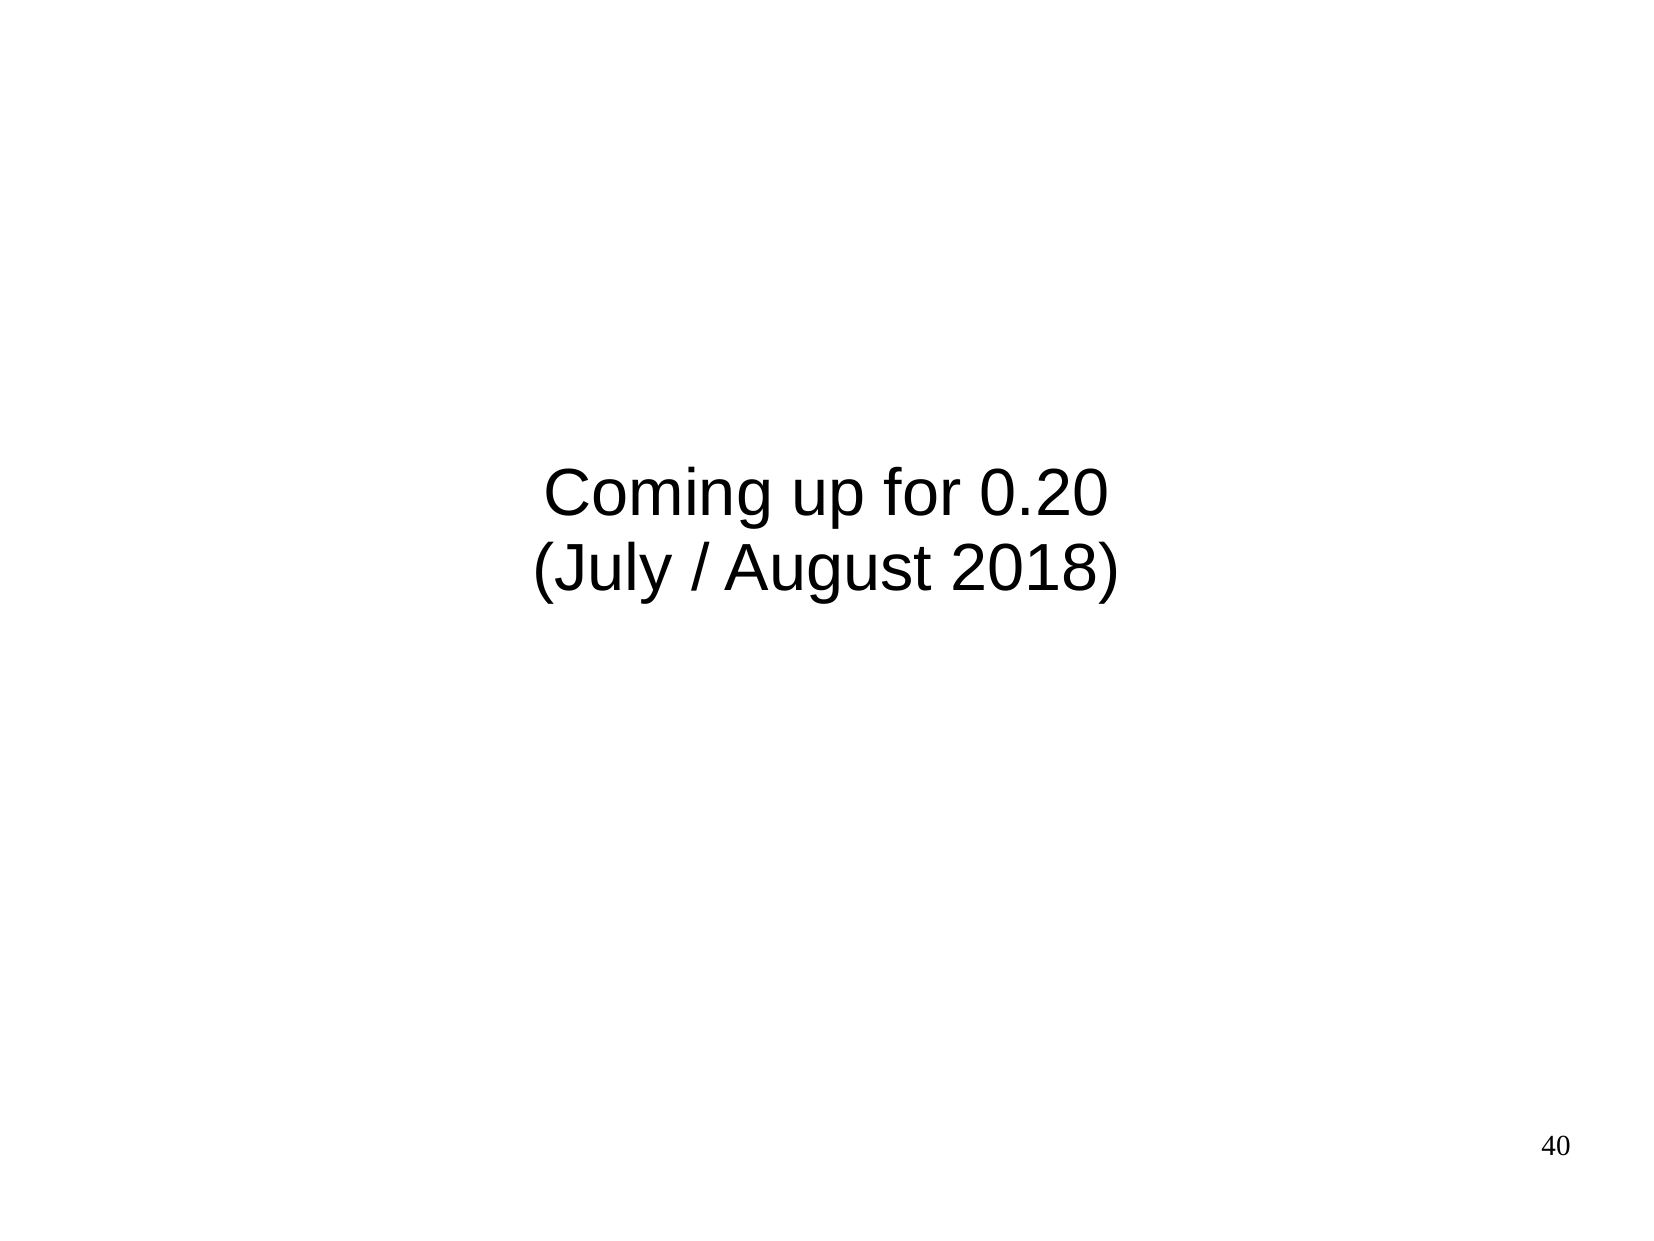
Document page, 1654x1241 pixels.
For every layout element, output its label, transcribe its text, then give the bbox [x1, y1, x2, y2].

subtitle Coming up for 0.20 (July / August 2018) [82, 49, 1571, 1010]
